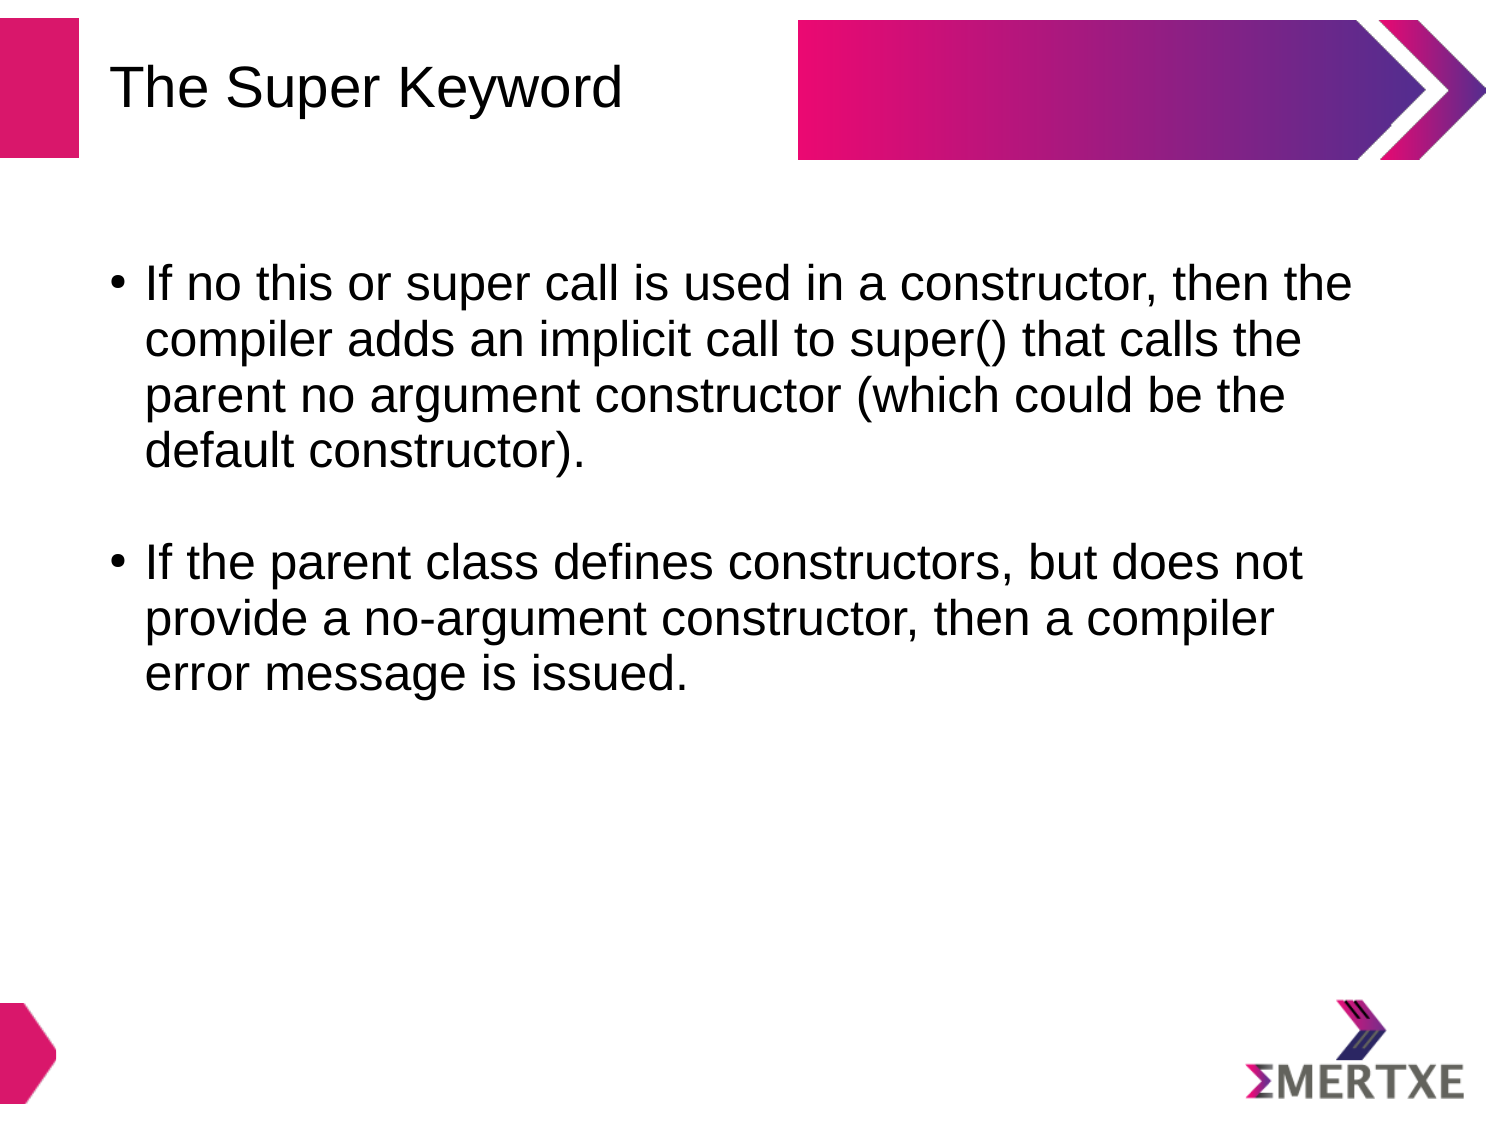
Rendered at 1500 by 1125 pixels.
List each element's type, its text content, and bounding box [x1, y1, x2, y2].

text_box If no this or super call is used in a constructor, then the compiler adds an implicit call to super() that calls the parent no argument constructor (which could be the default constructor). If the parent class defines constructors, but does not provide a no-argument constructor, then a compiler error message is issued. [94, 248, 1394, 756]
picture [798, 20, 1486, 160]
text_box The Super Keyword [94, 47, 756, 128]
picture [1245, 996, 1465, 1099]
